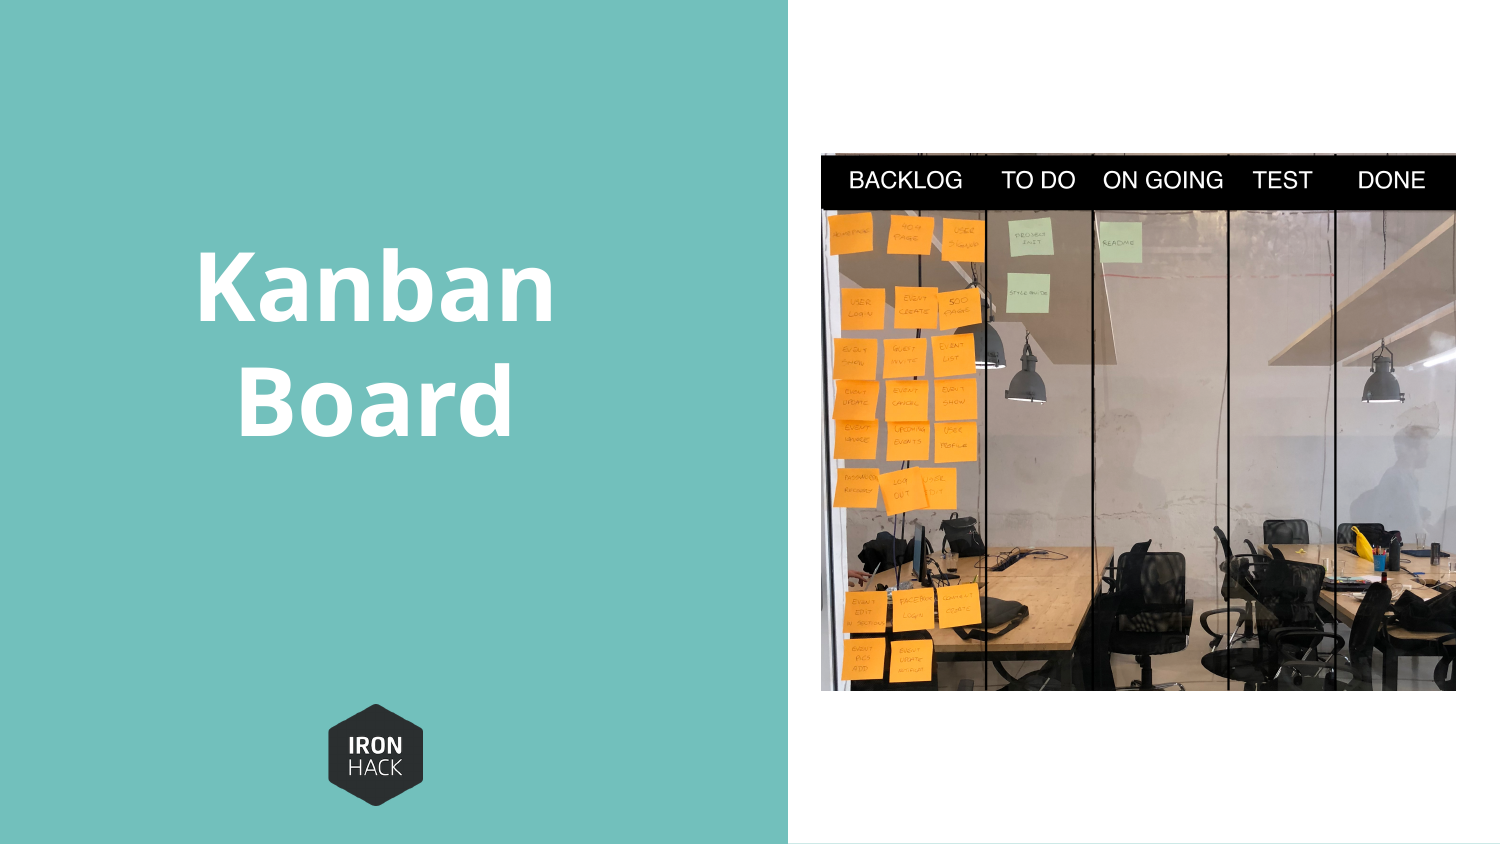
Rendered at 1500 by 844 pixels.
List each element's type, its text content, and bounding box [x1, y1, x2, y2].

picture [821, 153, 1456, 691]
picture [328, 704, 423, 806]
title Kanban Board [43, 176, 708, 471]
